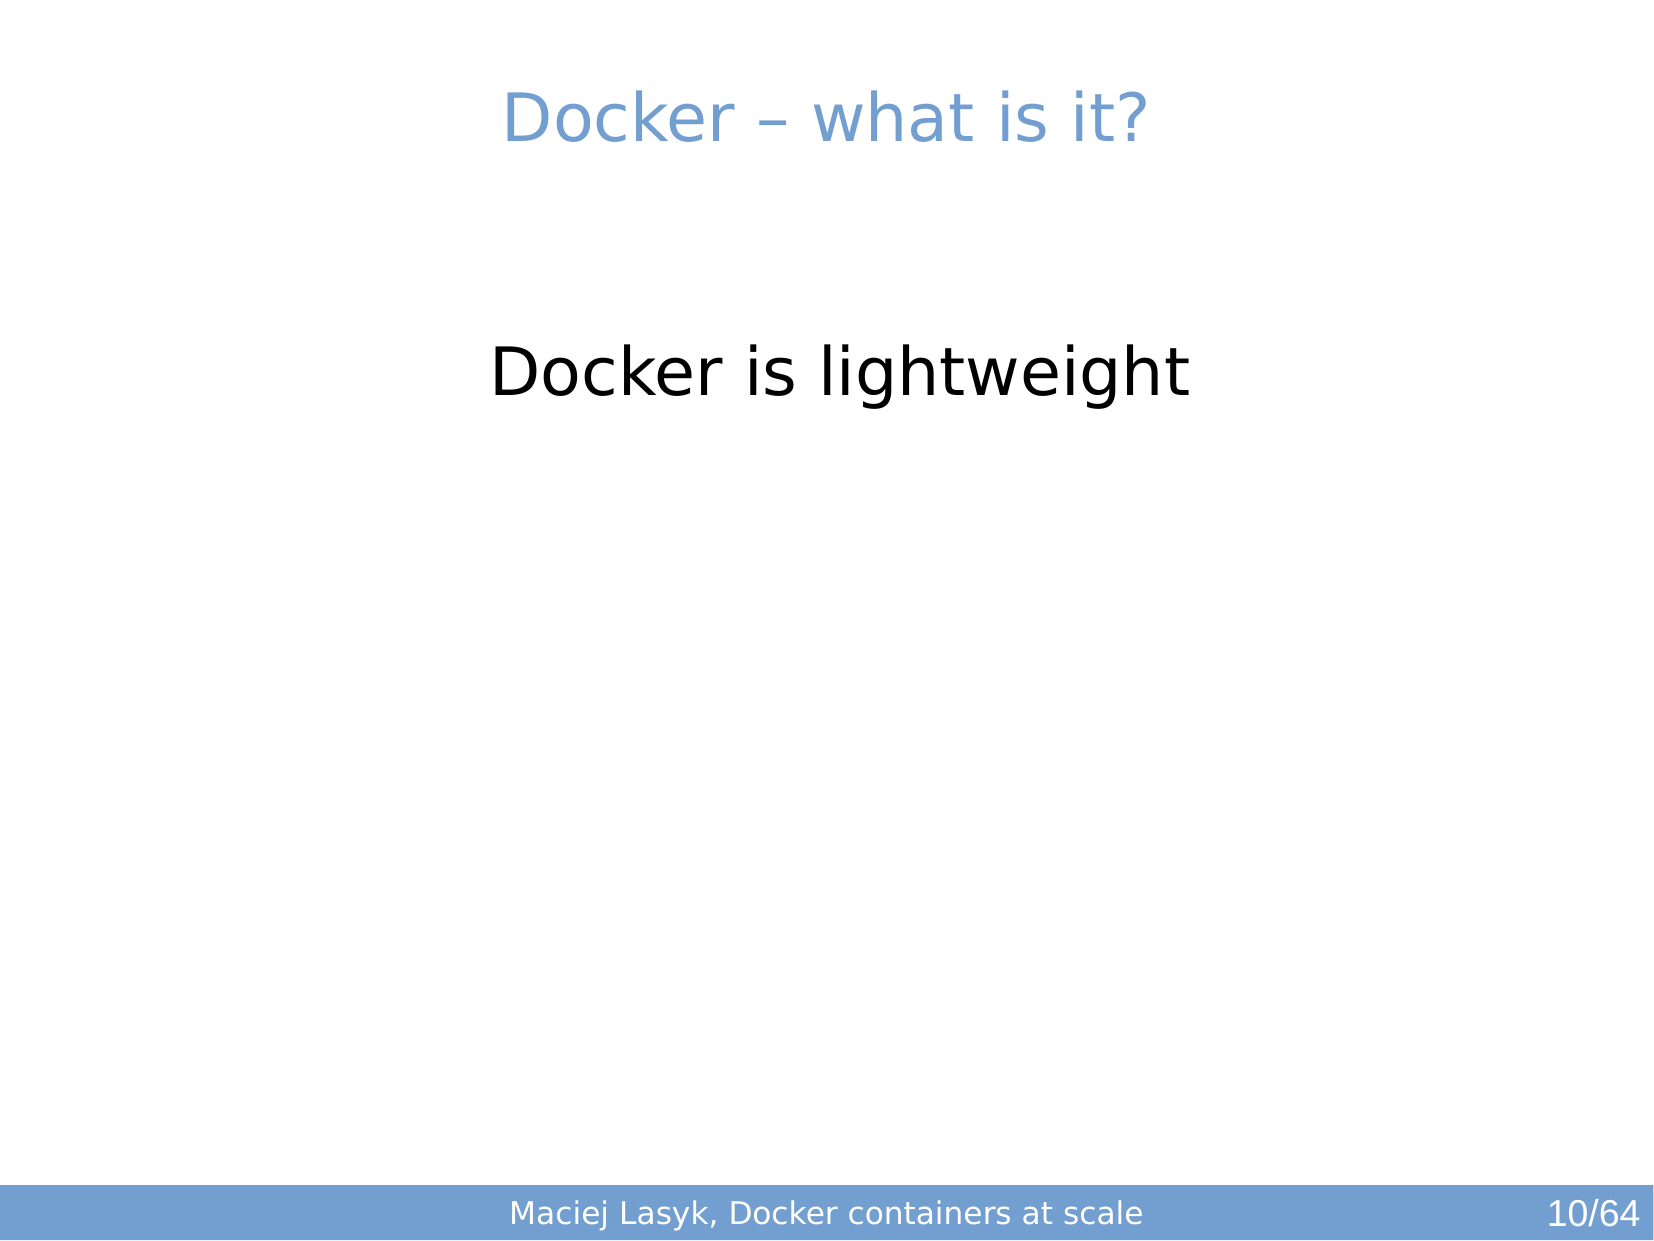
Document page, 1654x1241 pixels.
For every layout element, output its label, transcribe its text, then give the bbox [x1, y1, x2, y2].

text_box [0, 1185, 1521, 1241]
text_box 10/64 [1521, 1185, 1654, 1241]
text_box Docker – what is it? [487, 72, 1167, 166]
text_box Docker is lightweight [474, 325, 1207, 631]
text_box Maciej Lasyk, Docker containers at scale [494, 1188, 1160, 1240]
